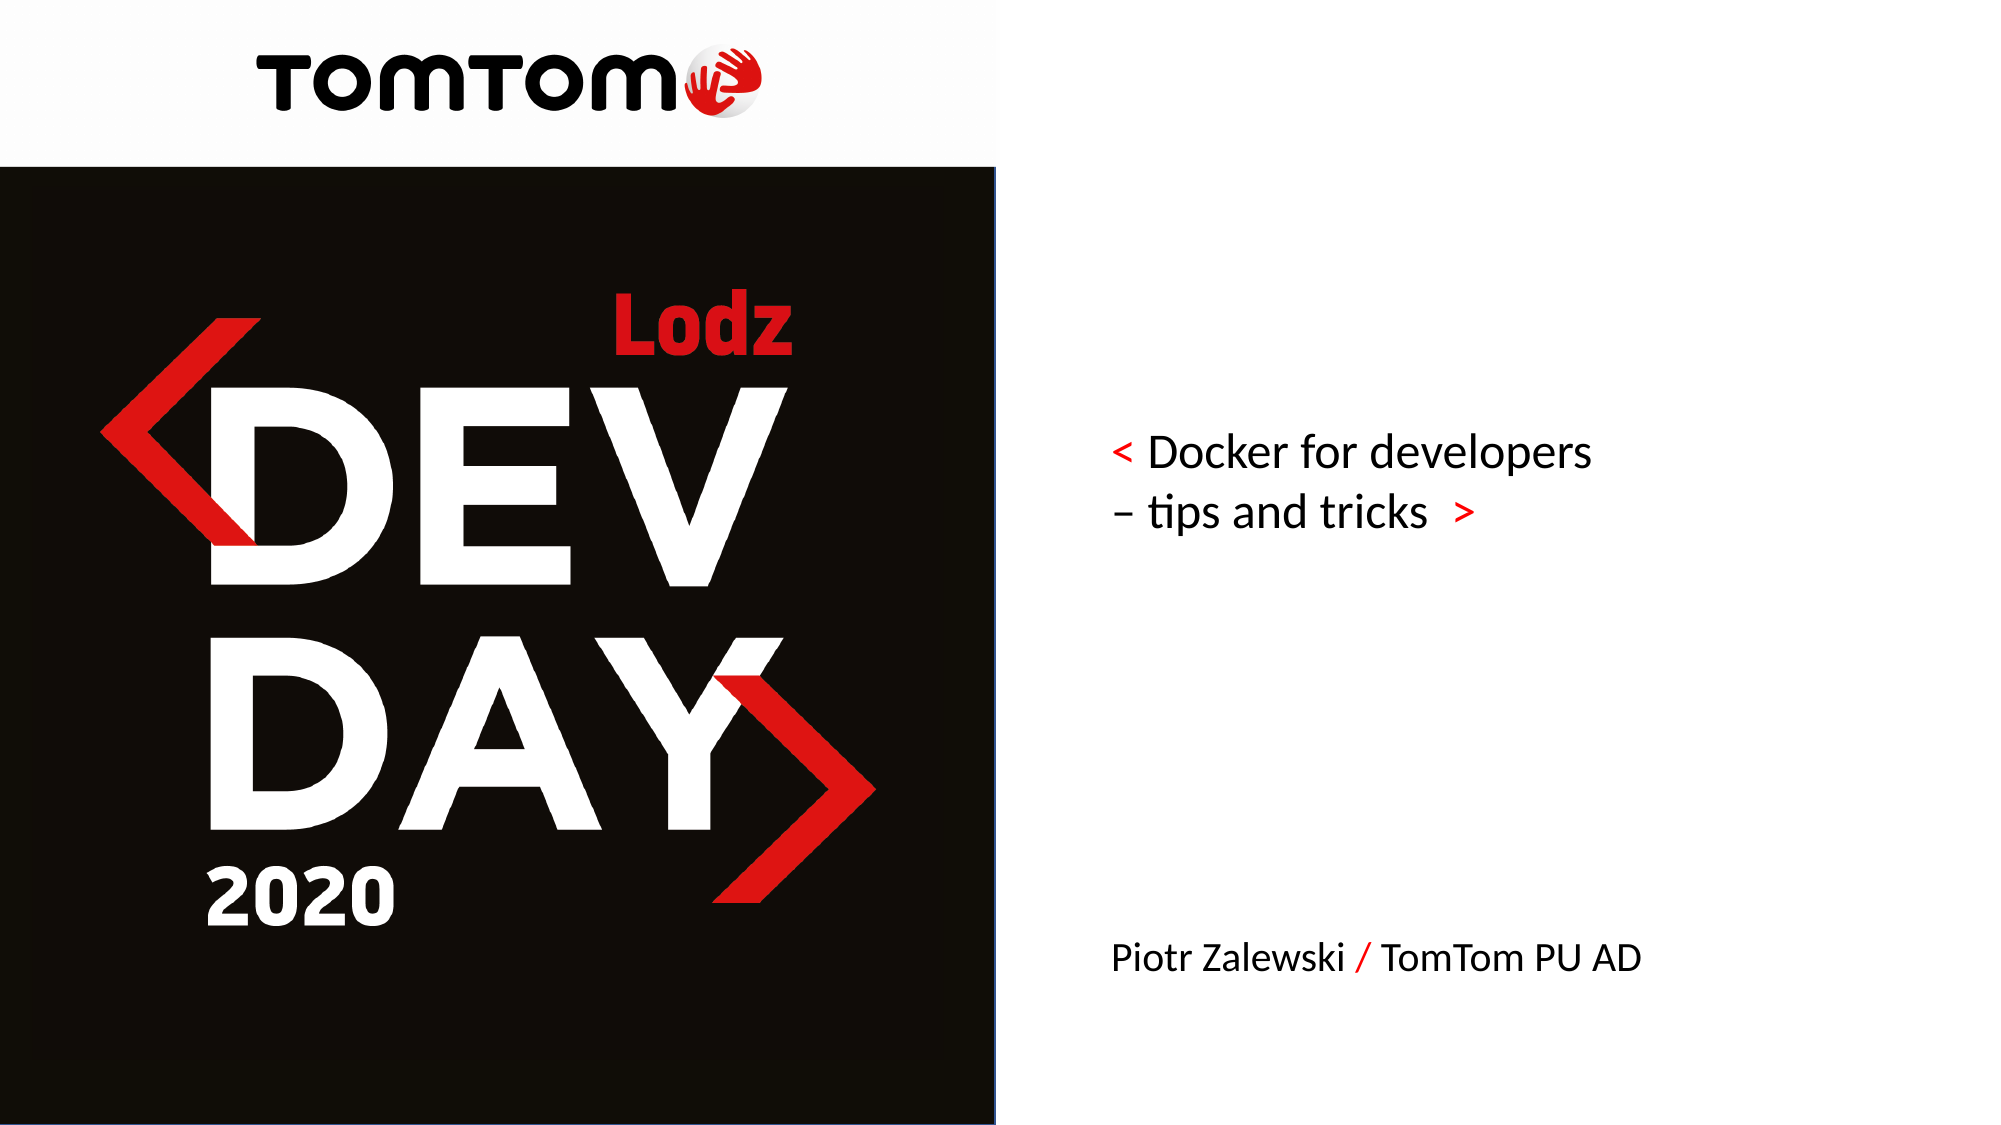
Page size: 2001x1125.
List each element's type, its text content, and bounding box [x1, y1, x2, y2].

text_box [0, 167, 995, 1125]
text_box < Docker for developers – tips and tricks > [1096, 410, 1918, 591]
picture [32, 186, 944, 1060]
text_box Piotr Zalewski / TomTom PU AD [1096, 922, 1918, 1033]
picture [0, 0, 1000, 167]
